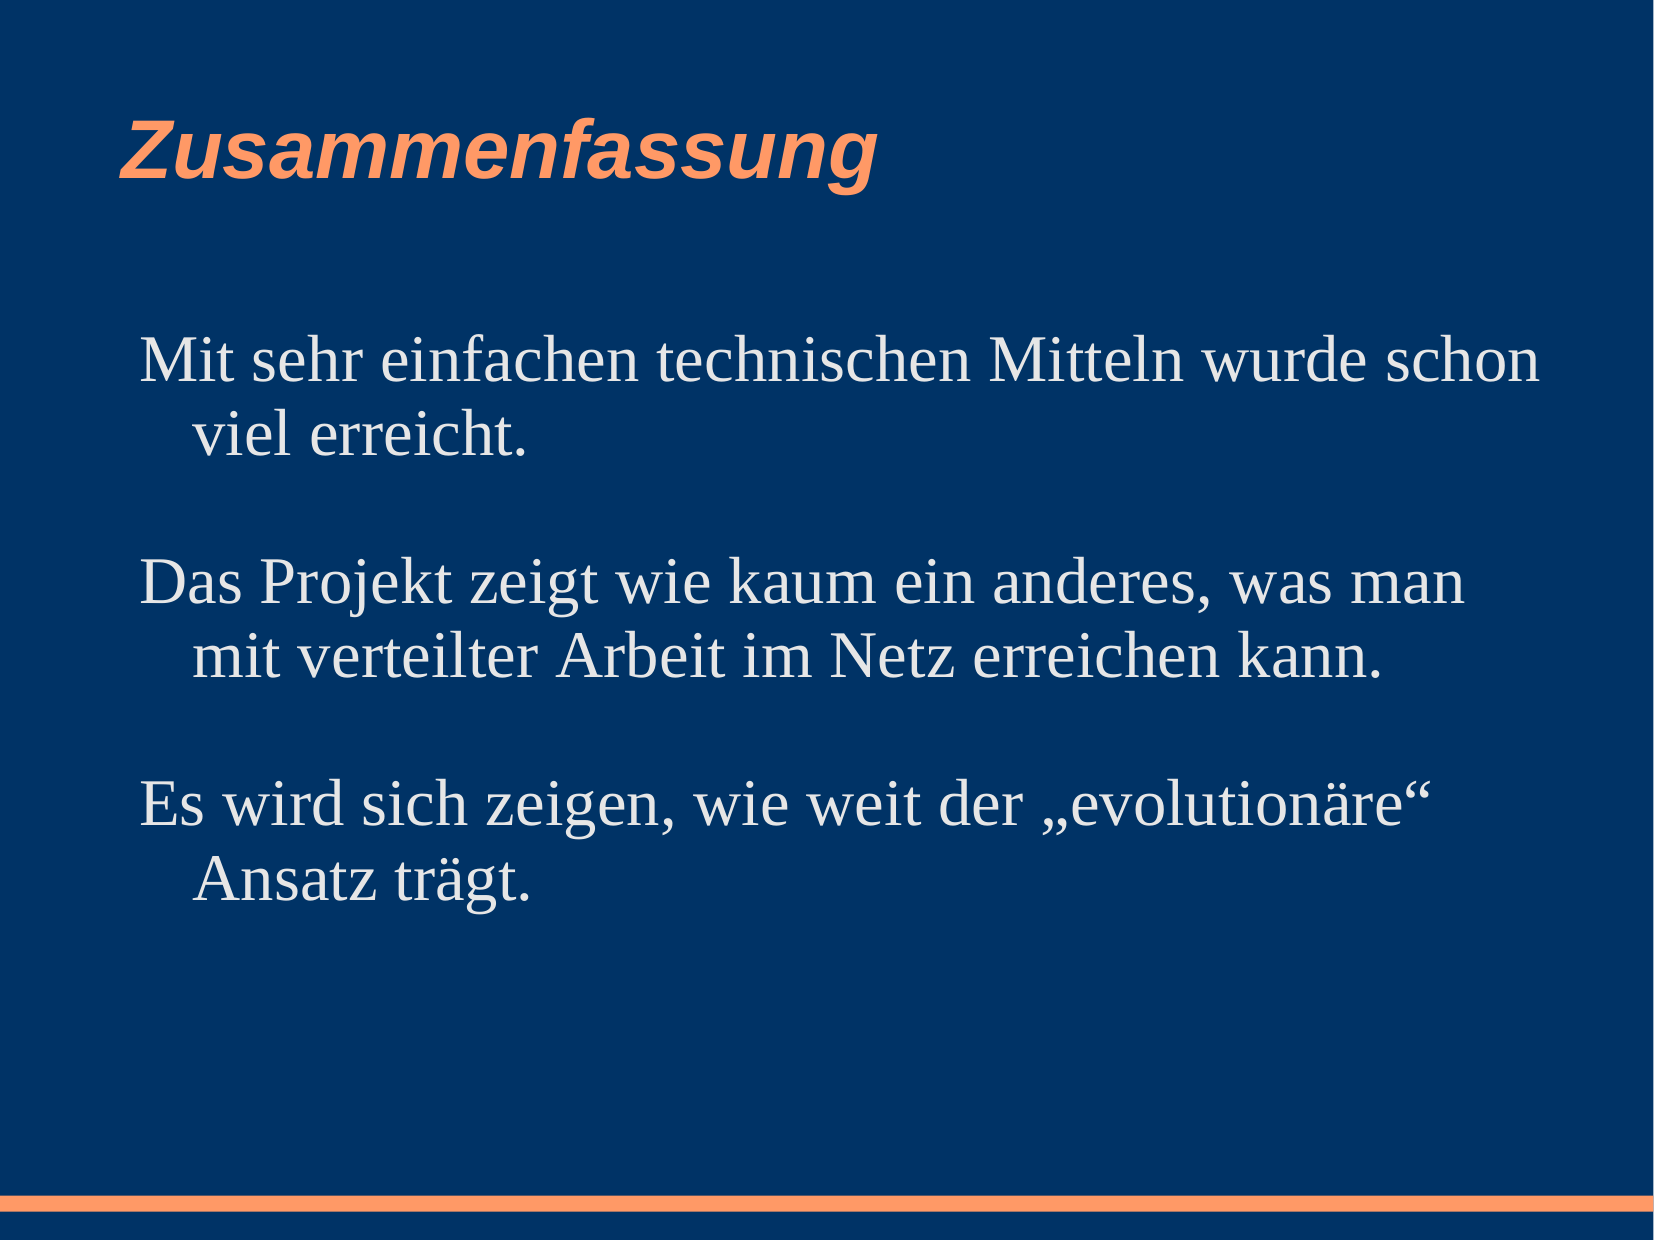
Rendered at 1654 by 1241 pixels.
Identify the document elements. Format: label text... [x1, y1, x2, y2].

list Mit sehr einfachen technischen Mitteln wurde schon viel erreicht. Das Projekt zeigt wie kaum ein anderes, was man mit verteilter Arbeit im Netz erreichen kann. Es wird sich zeigen, wie weit der „evolutionäre“ Ansatz trägt. [121, 322, 1561, 1118]
title Zusammenfassung [121, 53, 1534, 247]
